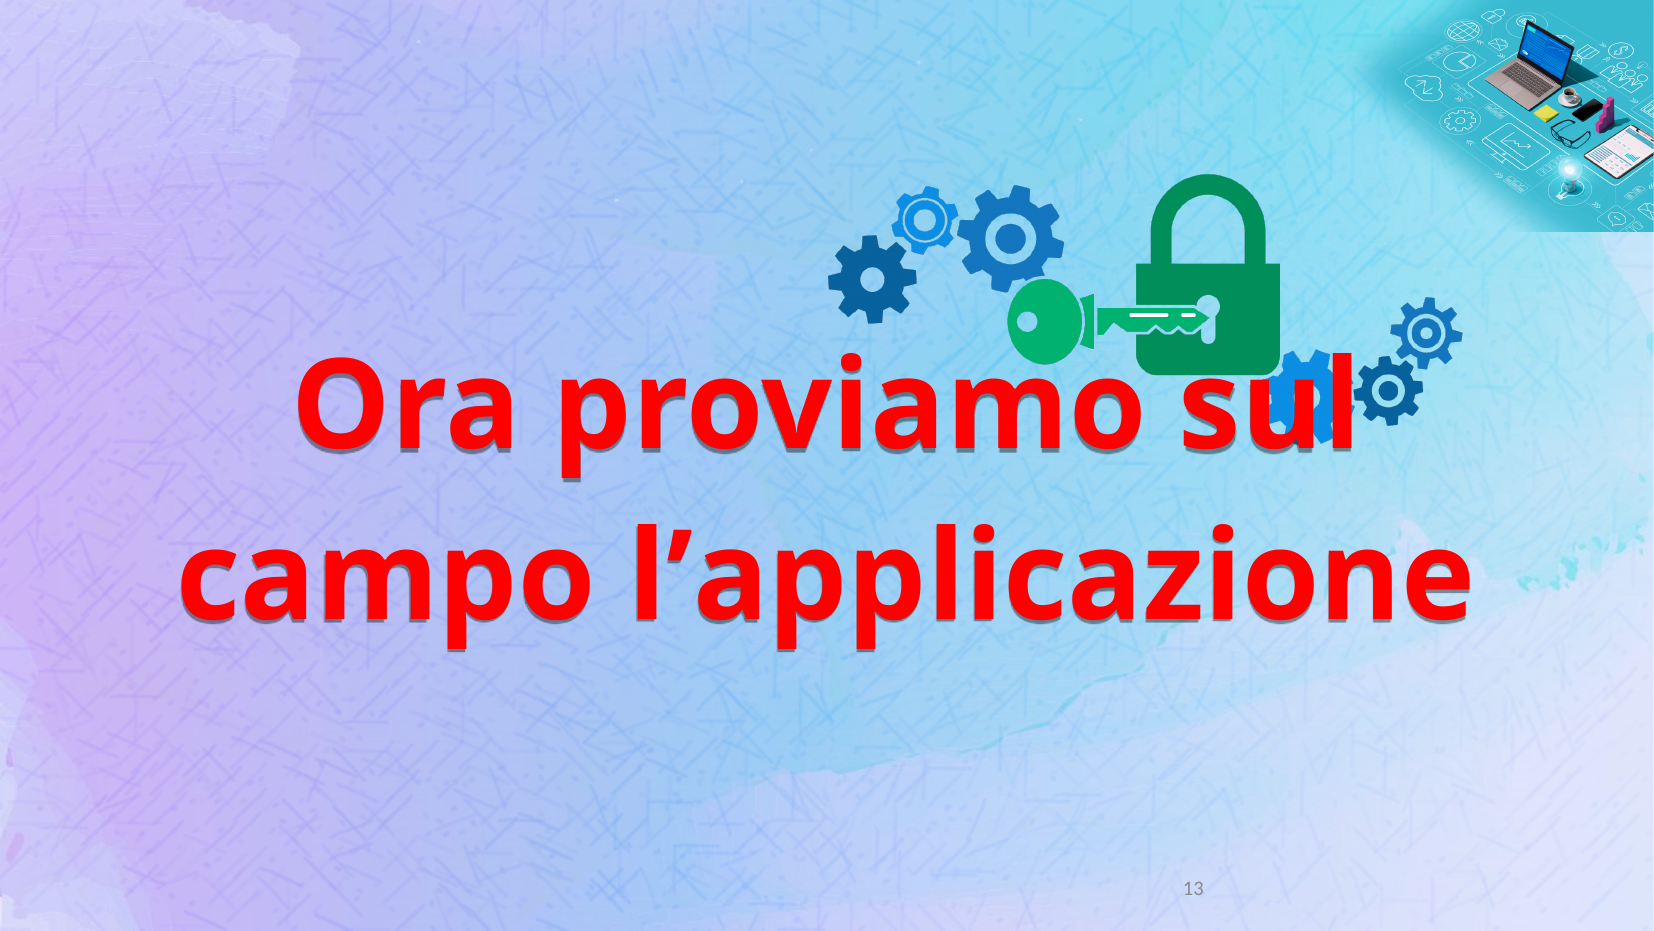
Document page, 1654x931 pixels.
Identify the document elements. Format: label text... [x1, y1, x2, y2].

text_box Ora proviamo sul campo l’applicazione [293, 307, 1361, 623]
picture [826, 0, 1654, 467]
text_box [1167, 862, 1540, 912]
